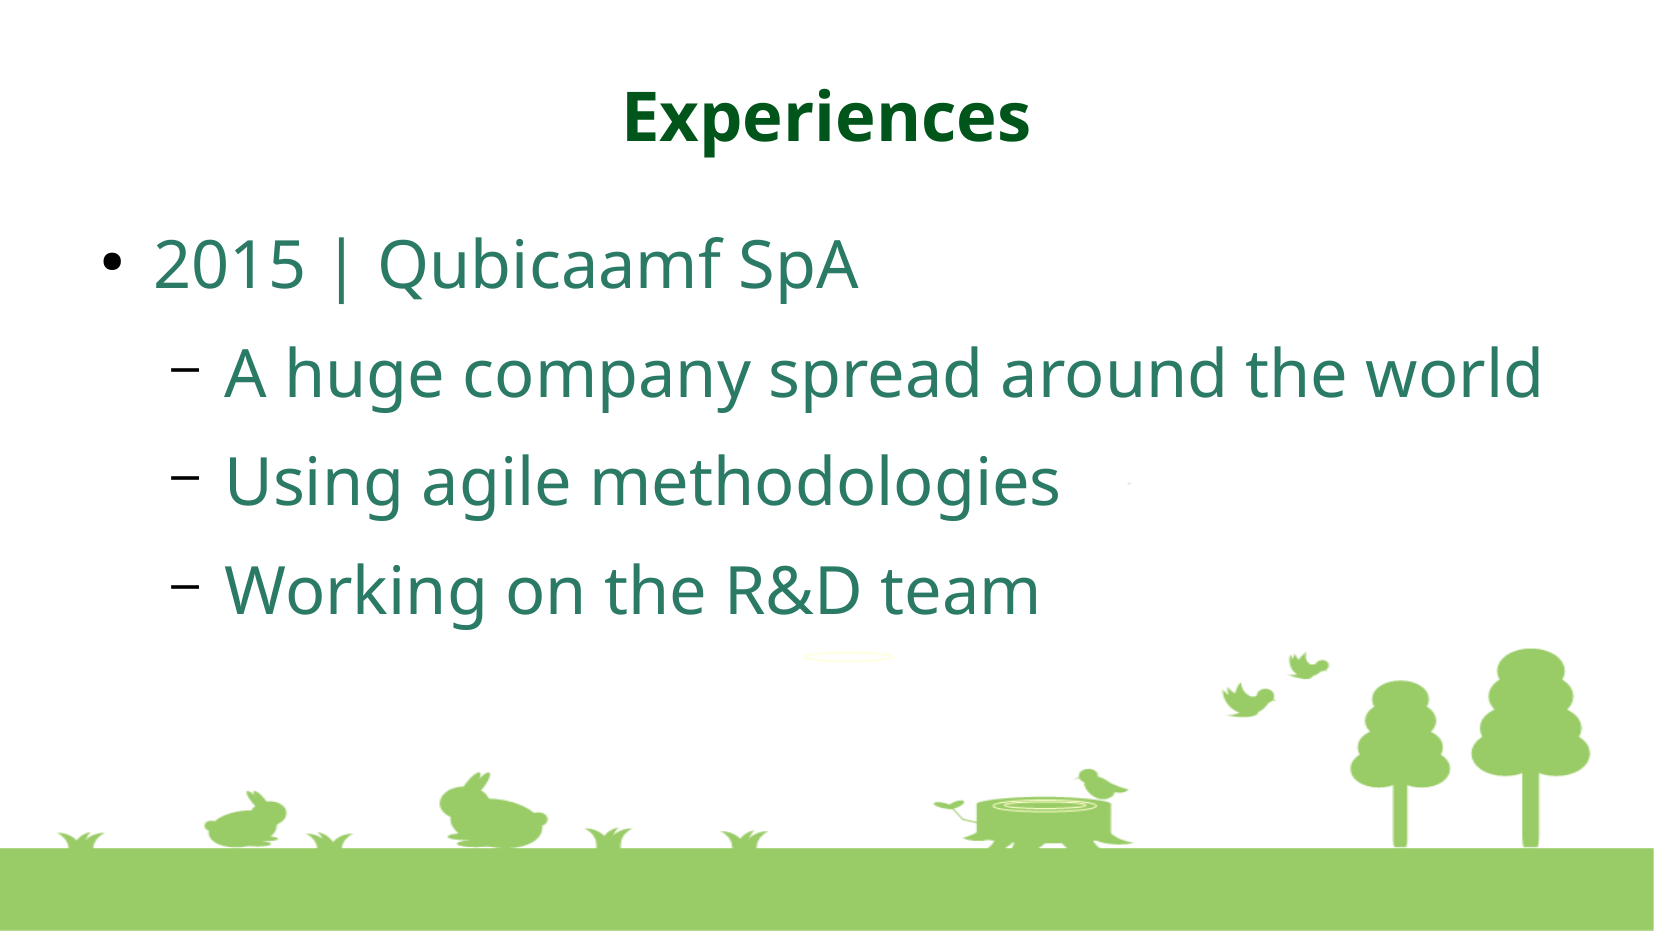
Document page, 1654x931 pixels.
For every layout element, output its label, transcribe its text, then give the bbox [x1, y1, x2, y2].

picture [0, 0, 1654, 931]
title Experiences [82, 37, 1571, 193]
list 2015 | Qubicaamf SpA A huge company spread around the world Using agile methodologies Working on the R&D team [82, 217, 1571, 758]
